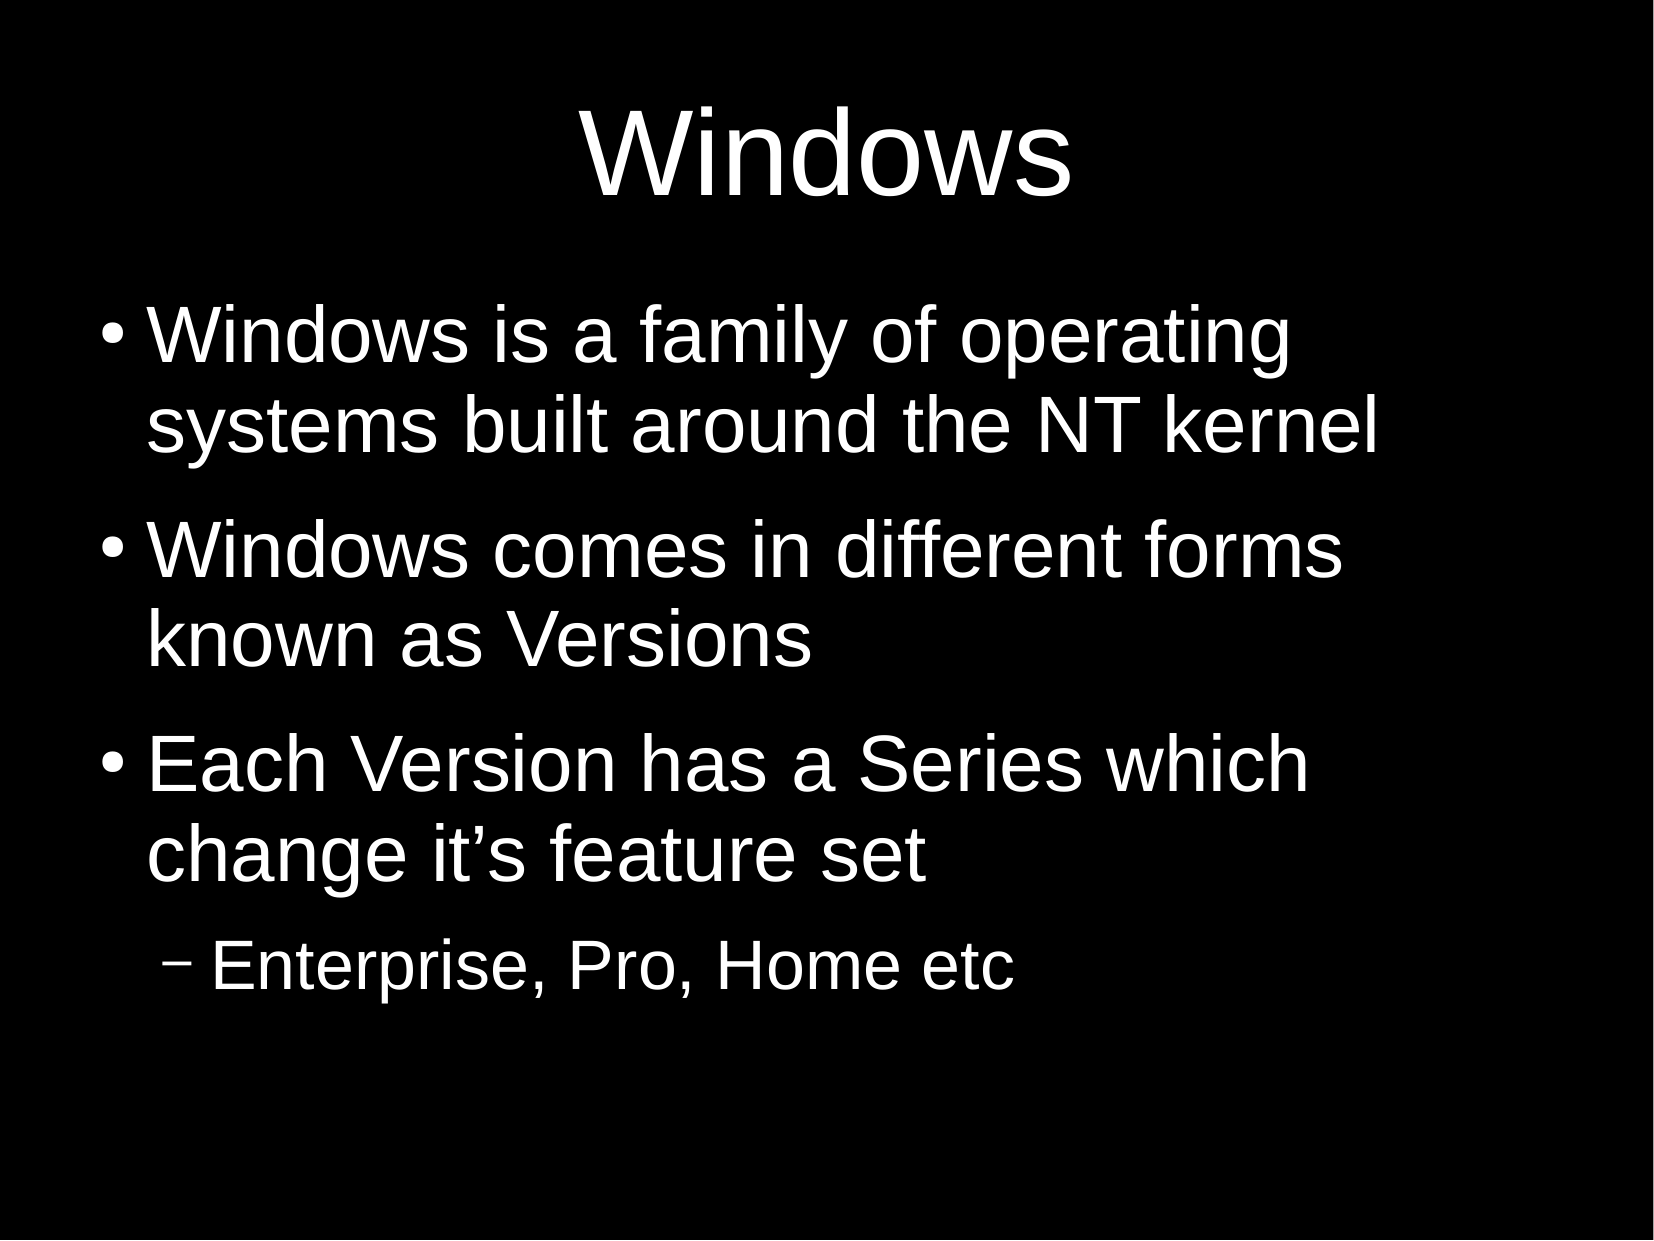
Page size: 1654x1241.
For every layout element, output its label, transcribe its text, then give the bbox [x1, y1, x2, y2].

list Windows is a family of operating systems built around the NT kernel Windows comes in different forms known as Versions Each Version has a Series which change it’s feature set Enterprise, Pro, Home etc [82, 290, 1571, 1010]
title Windows [82, 49, 1571, 257]
